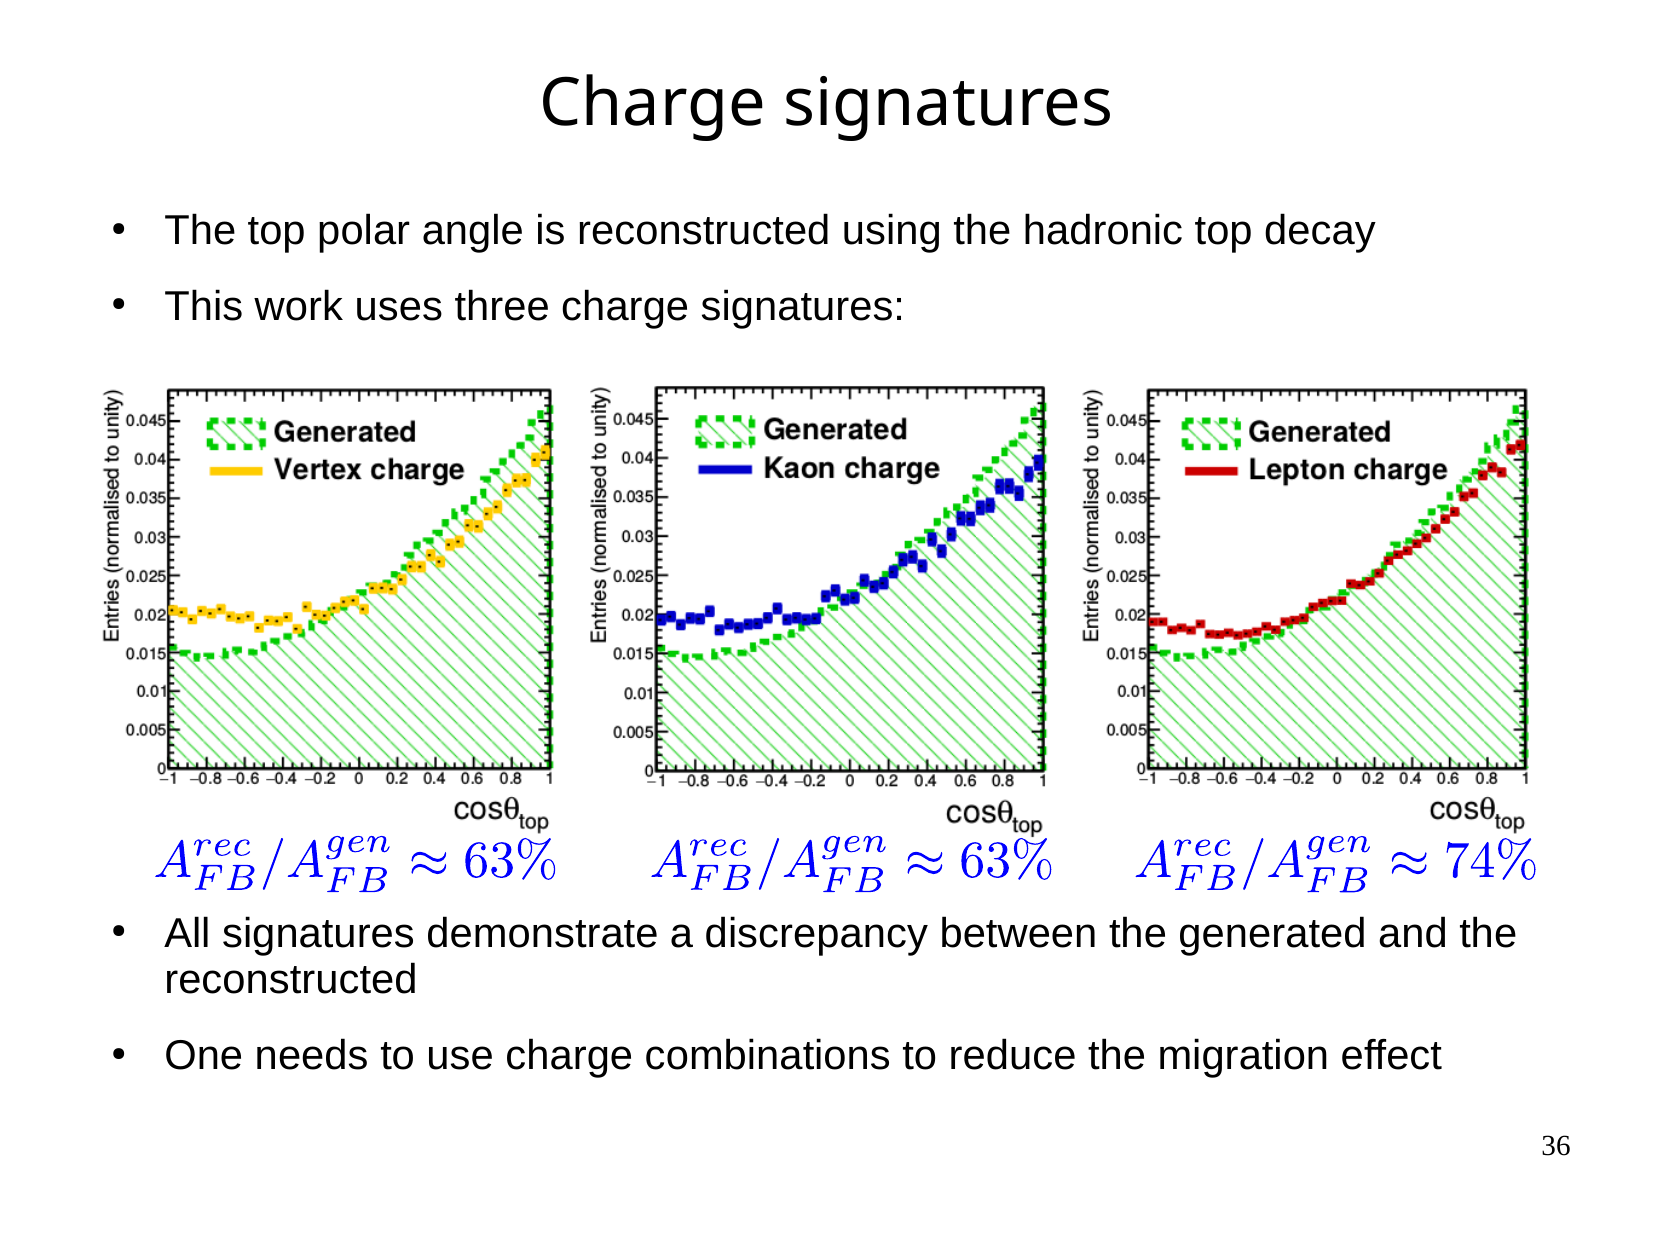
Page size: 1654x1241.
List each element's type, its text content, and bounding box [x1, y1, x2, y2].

picture [93, 372, 1534, 838]
list All signatures demonstrate a discrepancy between the generated and the reconstructed One needs to use charge combinations to reduce the migration effect [93, 909, 1605, 1212]
text_box [1133, 835, 1539, 893]
text_box [153, 835, 559, 893]
title Charge signatures [82, 49, 1571, 151]
list The top polar angle is reconstructed using the hadronic top decay This work uses three charge signatures: [93, 206, 1605, 354]
text_box [649, 835, 1055, 893]
